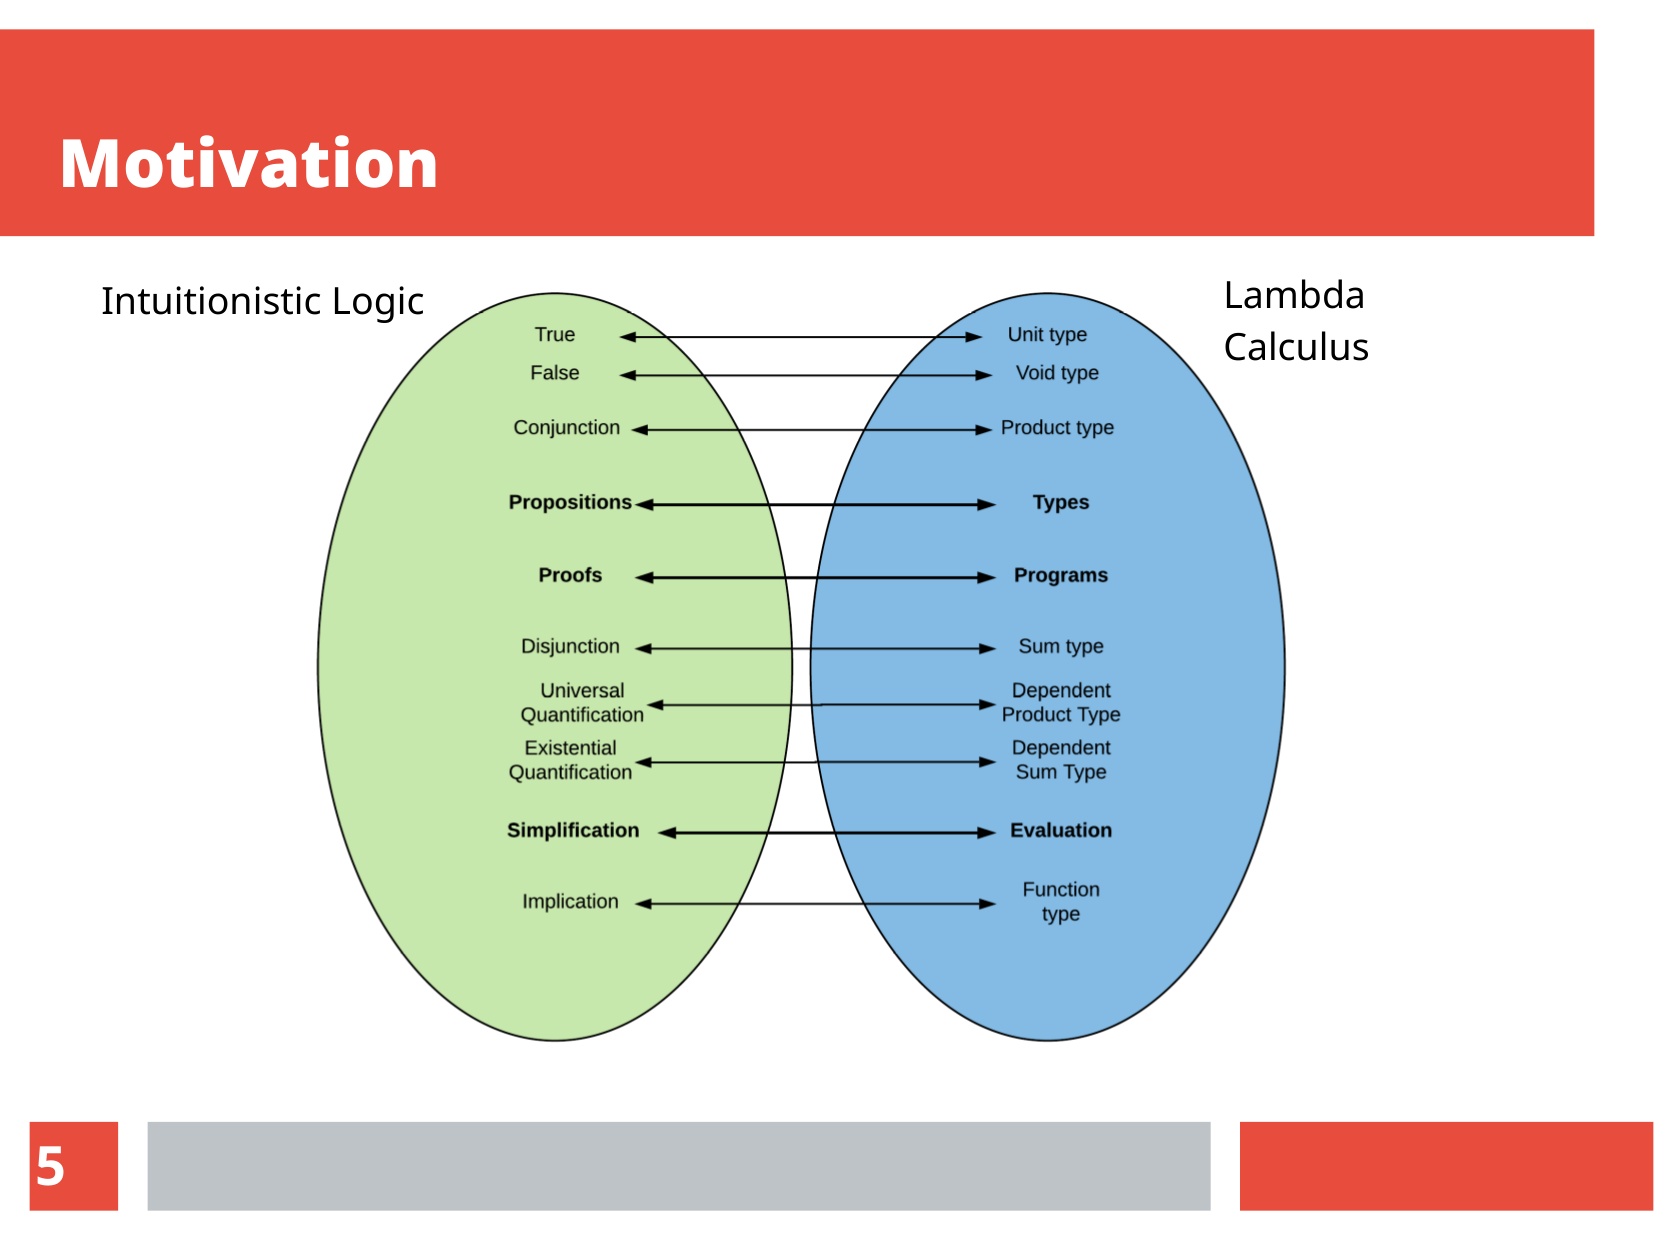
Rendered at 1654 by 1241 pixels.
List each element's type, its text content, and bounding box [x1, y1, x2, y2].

text_box 5 [20, 1119, 254, 1210]
title Motivation [59, 58, 1595, 184]
picture [26, 184, 1632, 1241]
